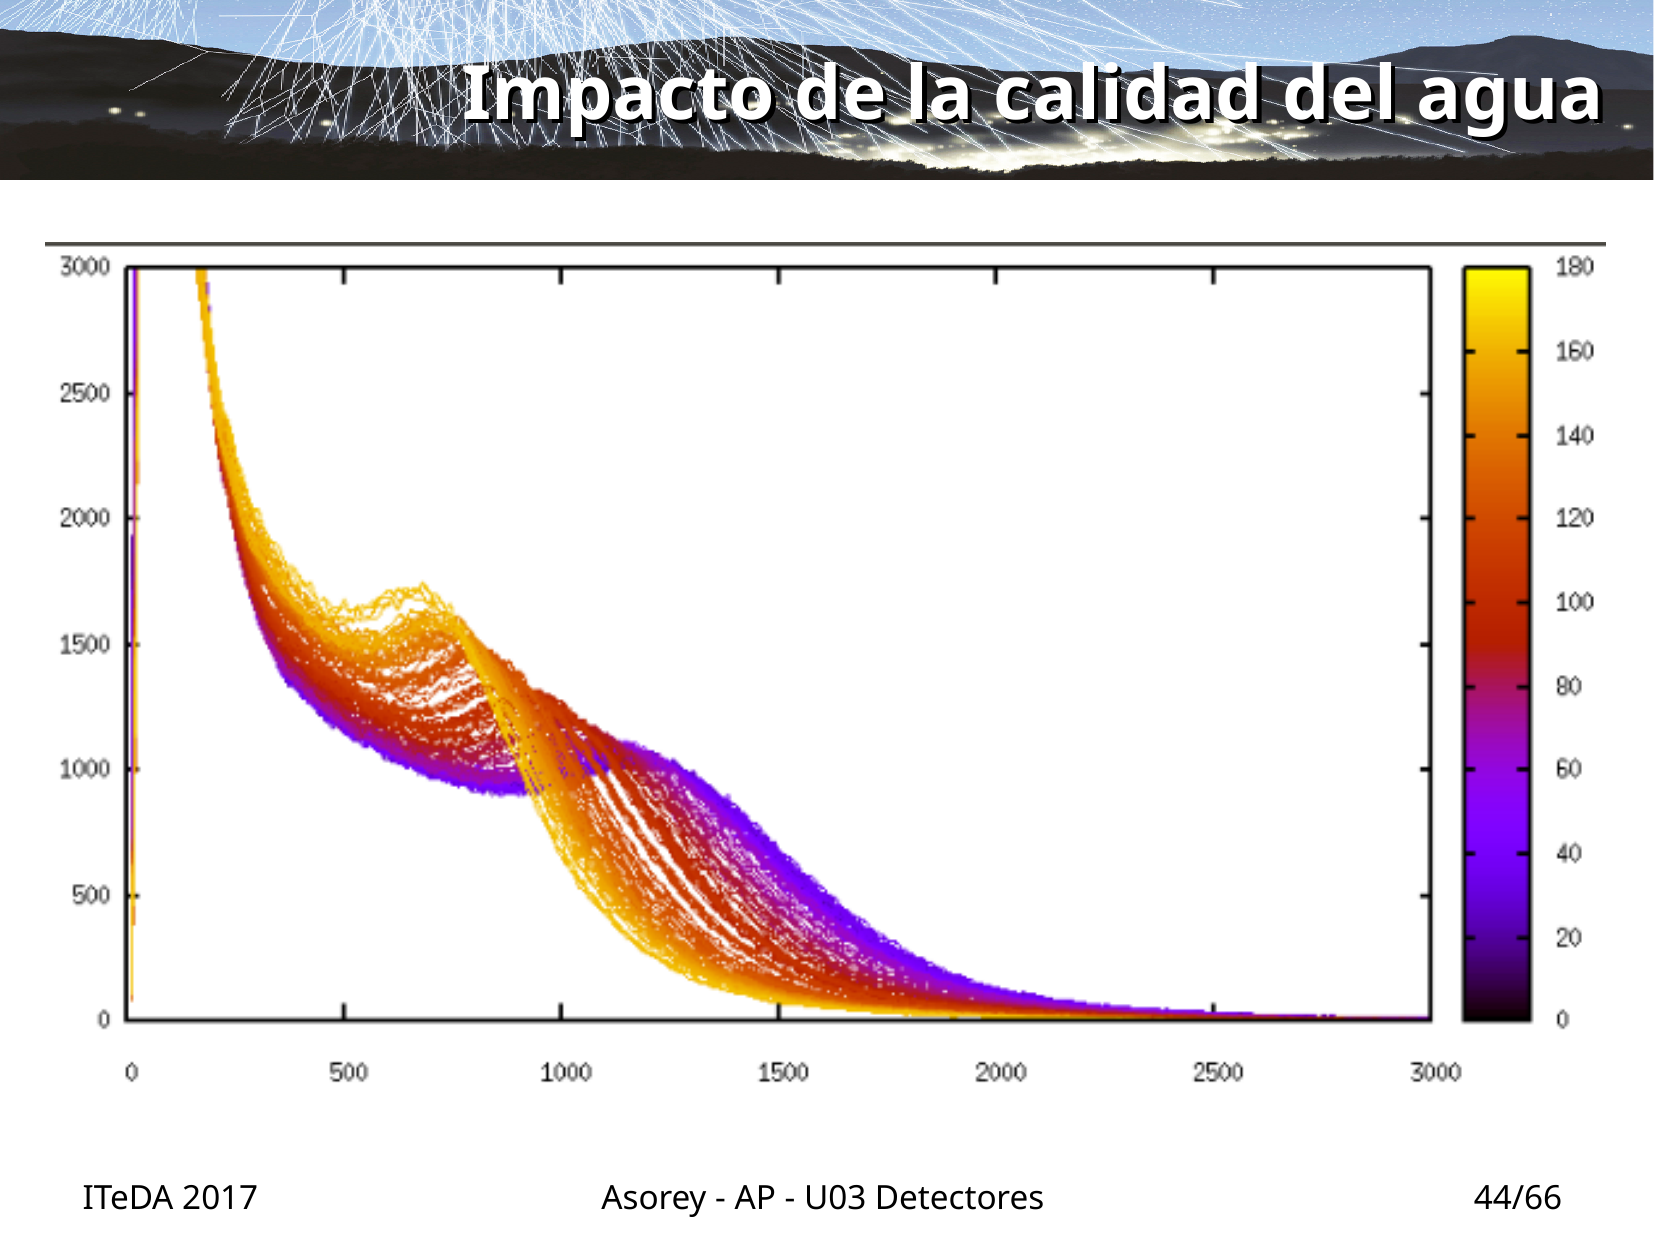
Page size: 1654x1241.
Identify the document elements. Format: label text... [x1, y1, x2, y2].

picture [0, 0, 1654, 180]
title Impacto de la calidad del agua [45, 15, 1606, 166]
picture [45, 242, 1606, 1123]
